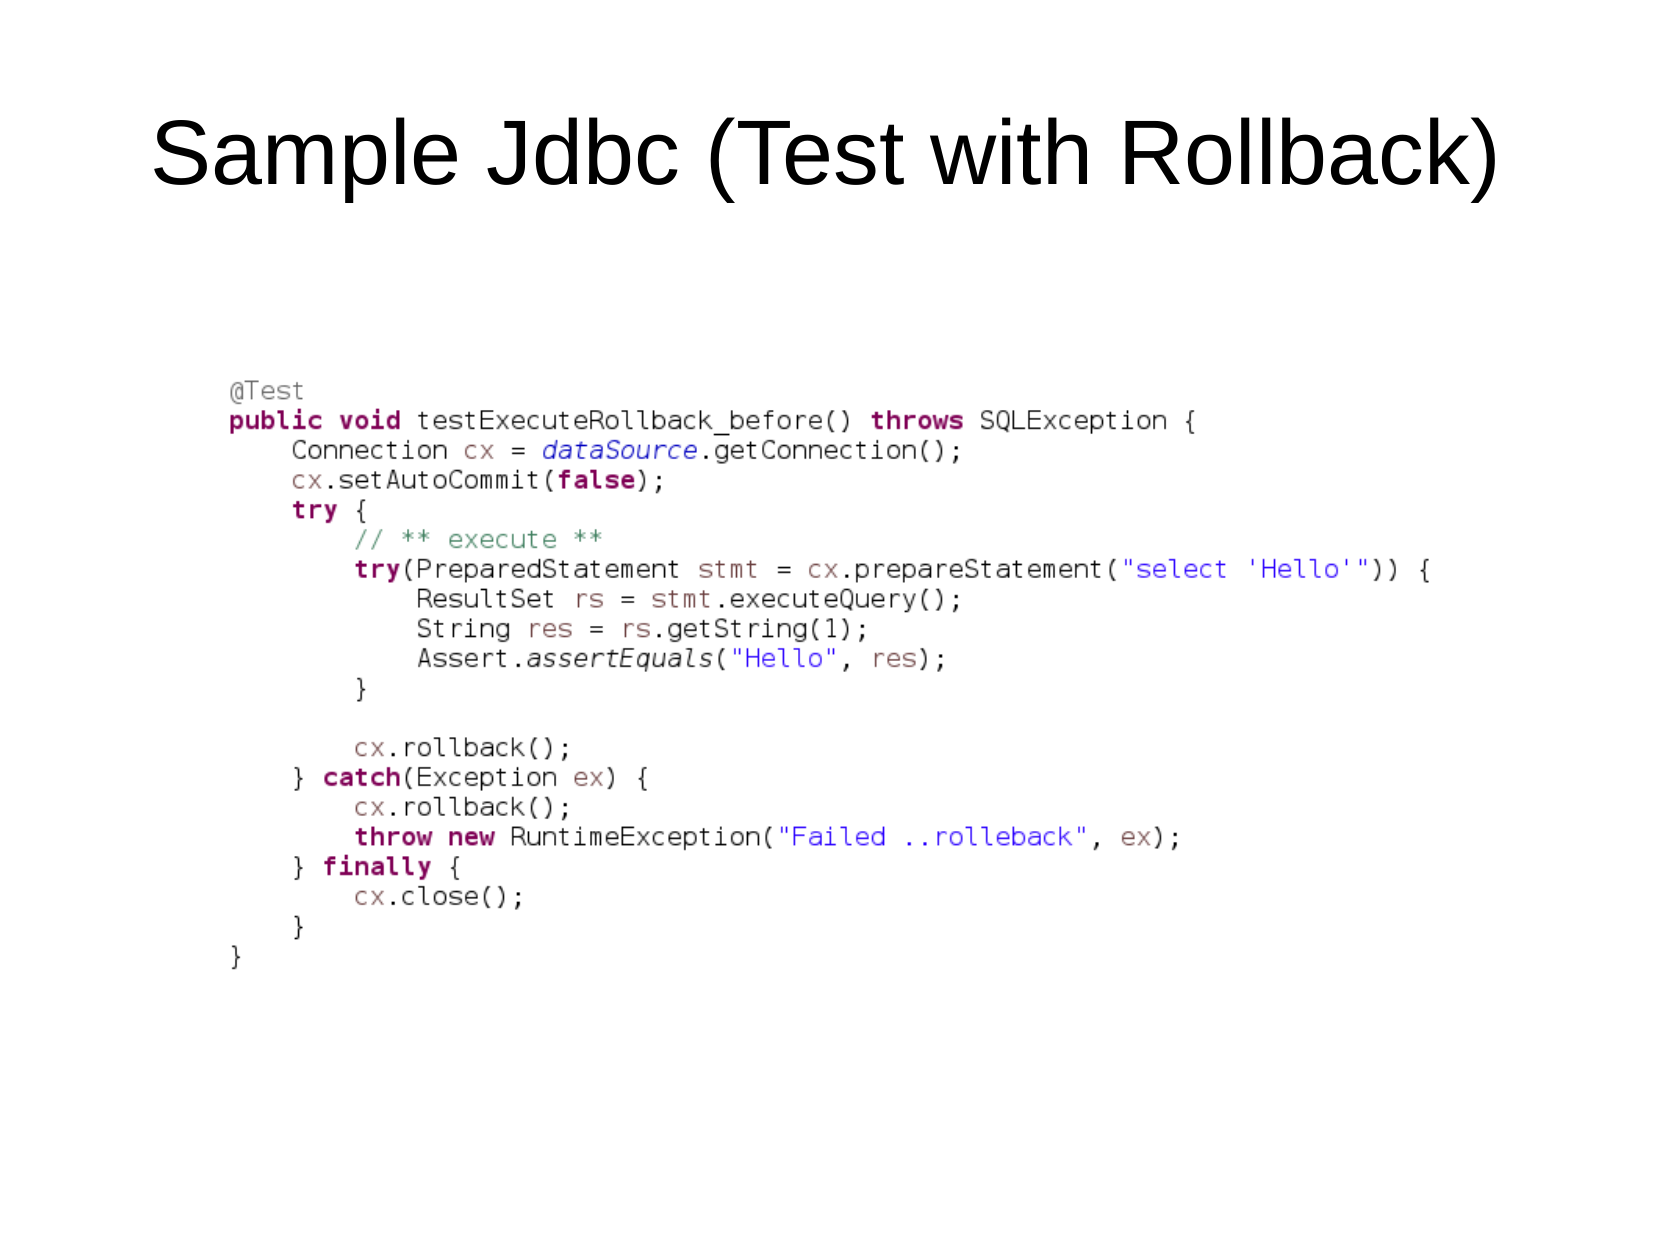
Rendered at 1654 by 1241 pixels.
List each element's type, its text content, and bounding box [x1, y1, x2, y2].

title Sample Jdbc (Test with Rollback) [82, 49, 1571, 257]
picture [223, 373, 1432, 974]
